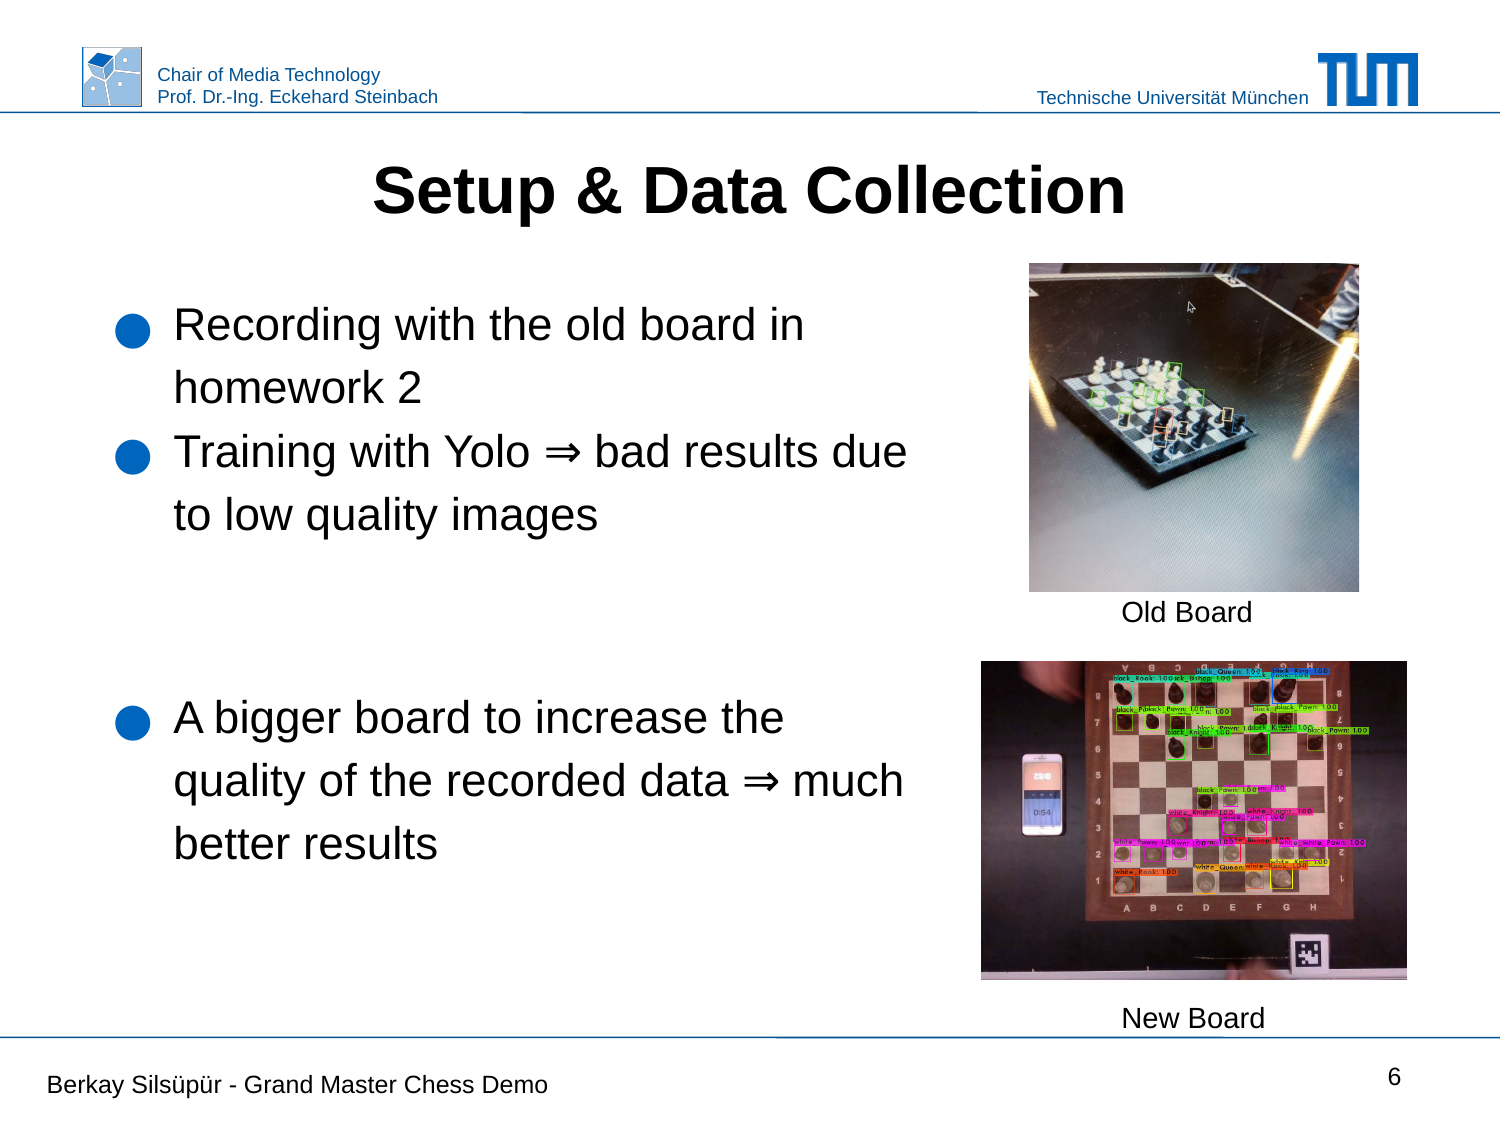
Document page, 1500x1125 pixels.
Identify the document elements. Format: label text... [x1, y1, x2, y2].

text_box New Board [1106, 984, 1283, 1050]
slide_number <number> [1220, 1050, 1417, 1100]
title Setup & Data Collection [83, 139, 1417, 239]
list Recording with the old board in homework 2 Training with Yolo ⇒ bad results due to low quality images A bigger board to increase the quality of the recorded data ⇒ much better results [83, 279, 925, 1013]
text_box Old Board [1106, 578, 1283, 644]
picture [981, 661, 1407, 980]
picture [1318, 53, 1418, 106]
picture [82, 47, 142, 107]
text_box Berkay Silsüpür - Grand Master Chess Demo [31, 1053, 845, 1114]
picture [1029, 263, 1360, 592]
